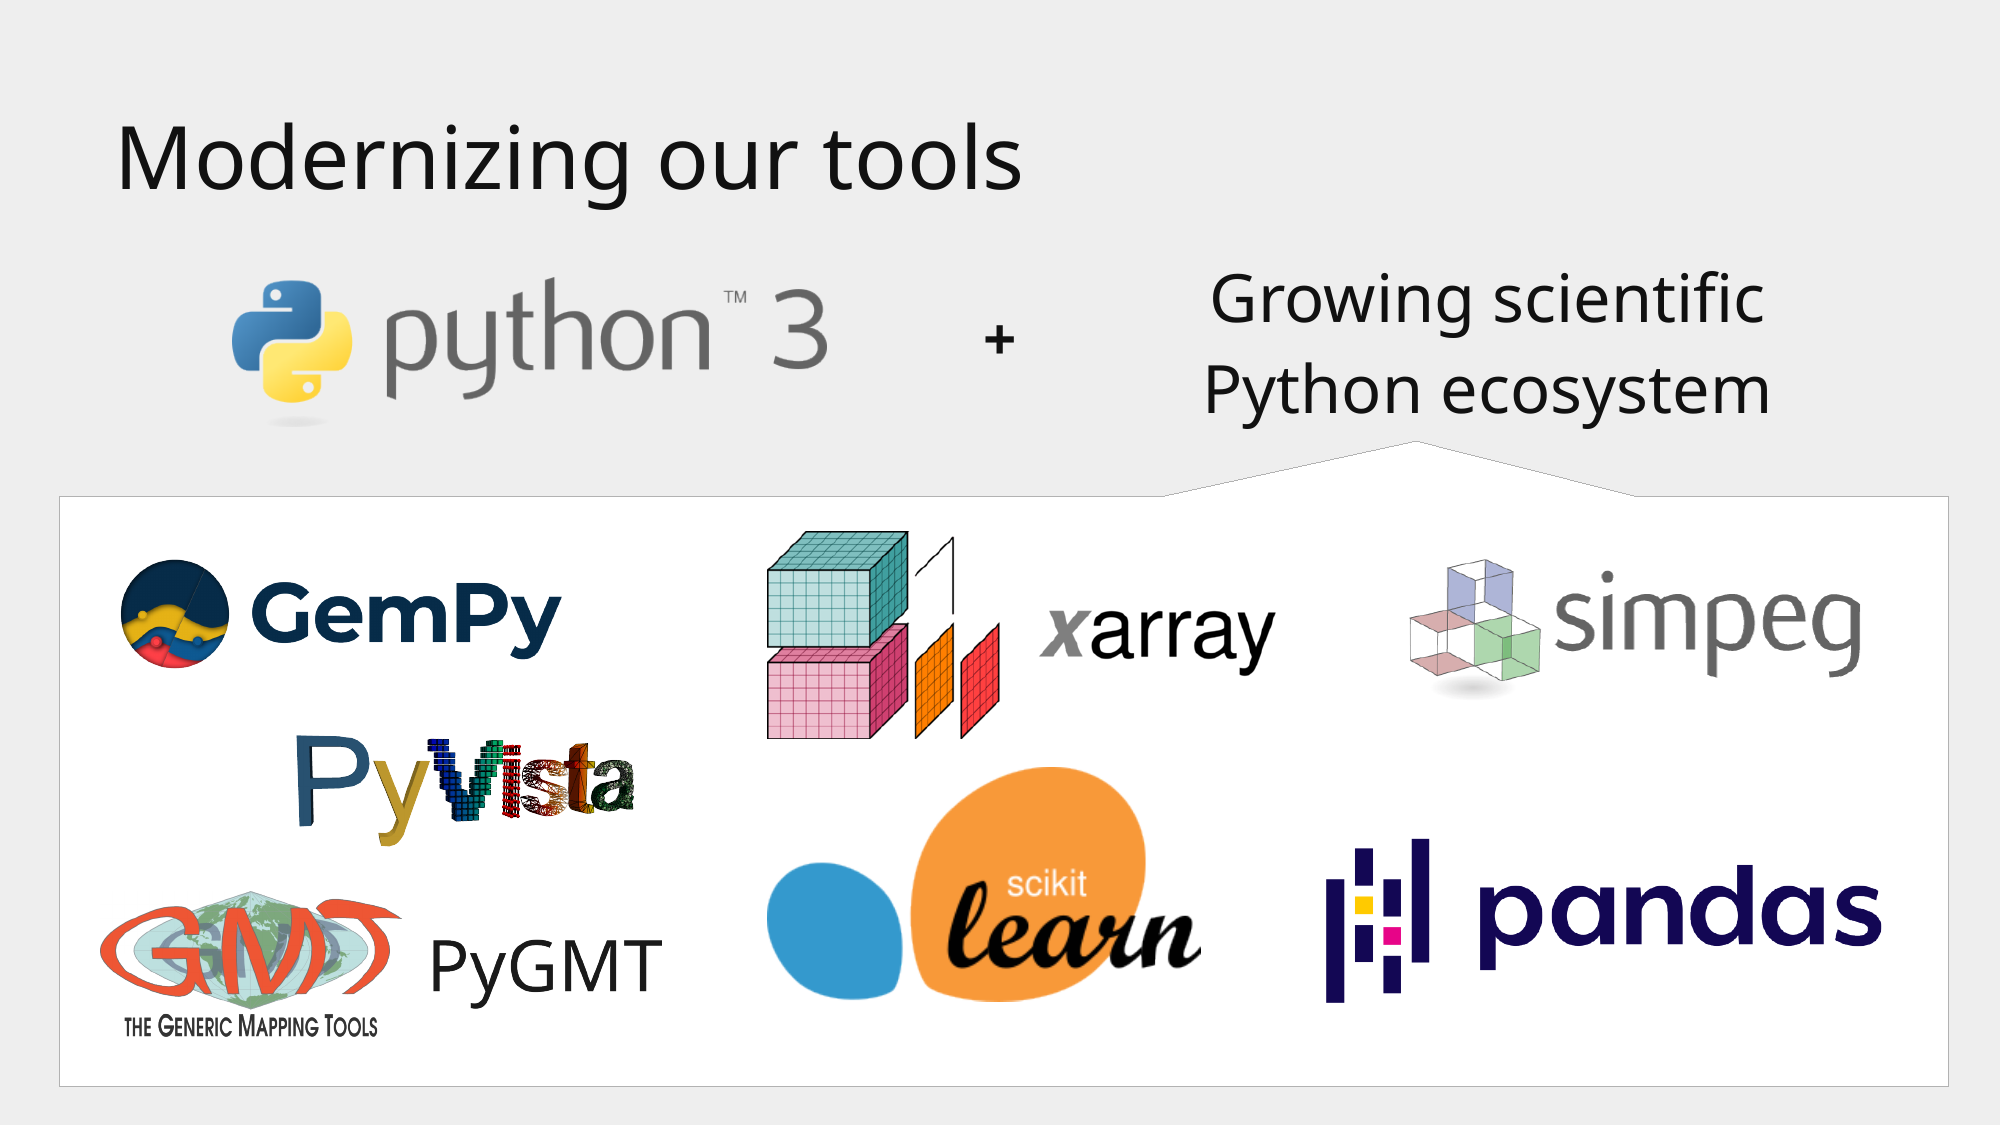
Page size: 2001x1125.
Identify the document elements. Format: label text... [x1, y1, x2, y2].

picture [767, 767, 1201, 1003]
picture [1299, 797, 1908, 1044]
text_box Modernizing our tools [99, 88, 1872, 211]
picture [100, 891, 662, 1055]
picture [1387, 531, 1880, 709]
picture [767, 531, 1319, 739]
text_box Growing scientific Python ecosystem [1133, 172, 1843, 513]
text_box [59, 496, 1949, 1087]
picture [92, 531, 709, 886]
picture [232, 277, 827, 427]
text_box + [955, 295, 1045, 382]
